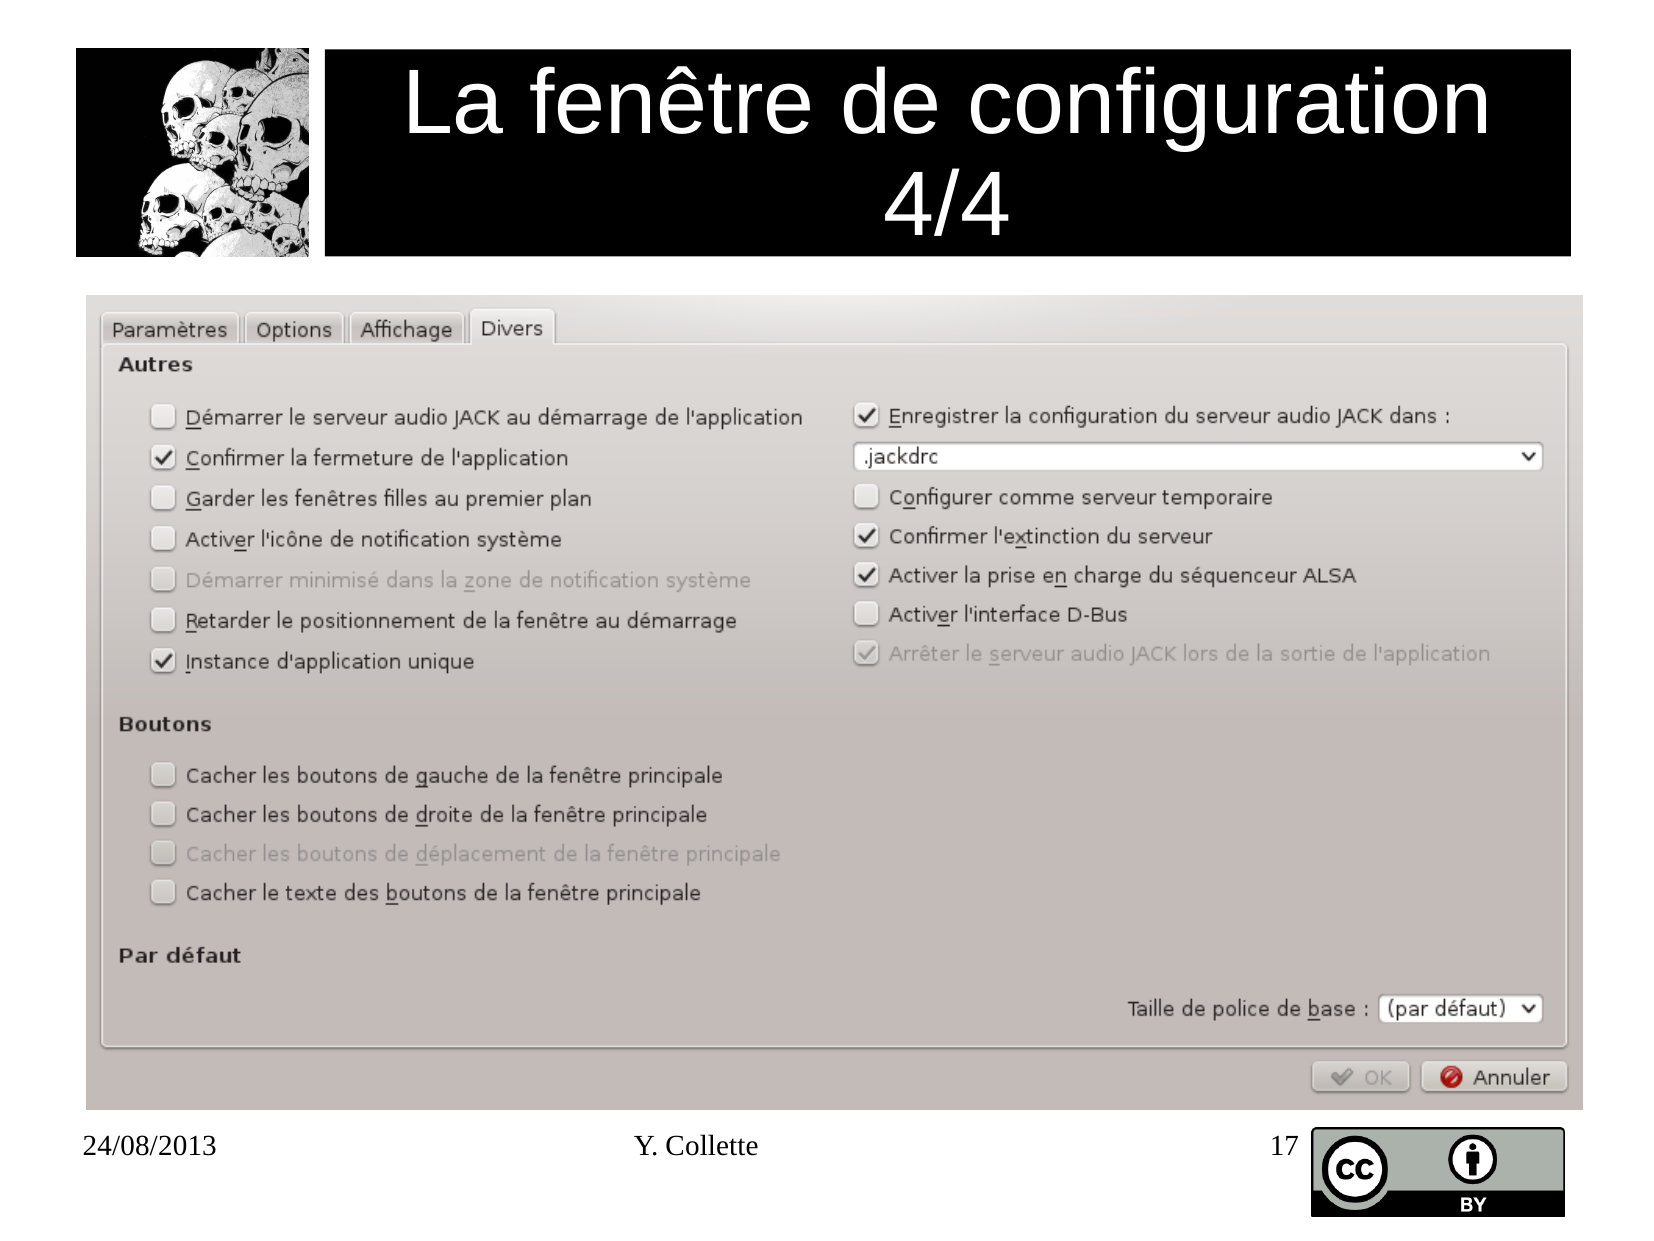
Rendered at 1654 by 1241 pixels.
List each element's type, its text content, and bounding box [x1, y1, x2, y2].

title La fenêtre de configuration 4/4 [324, 49, 1571, 257]
picture [86, 295, 1583, 1110]
picture [1311, 1127, 1565, 1217]
picture [76, 48, 309, 257]
